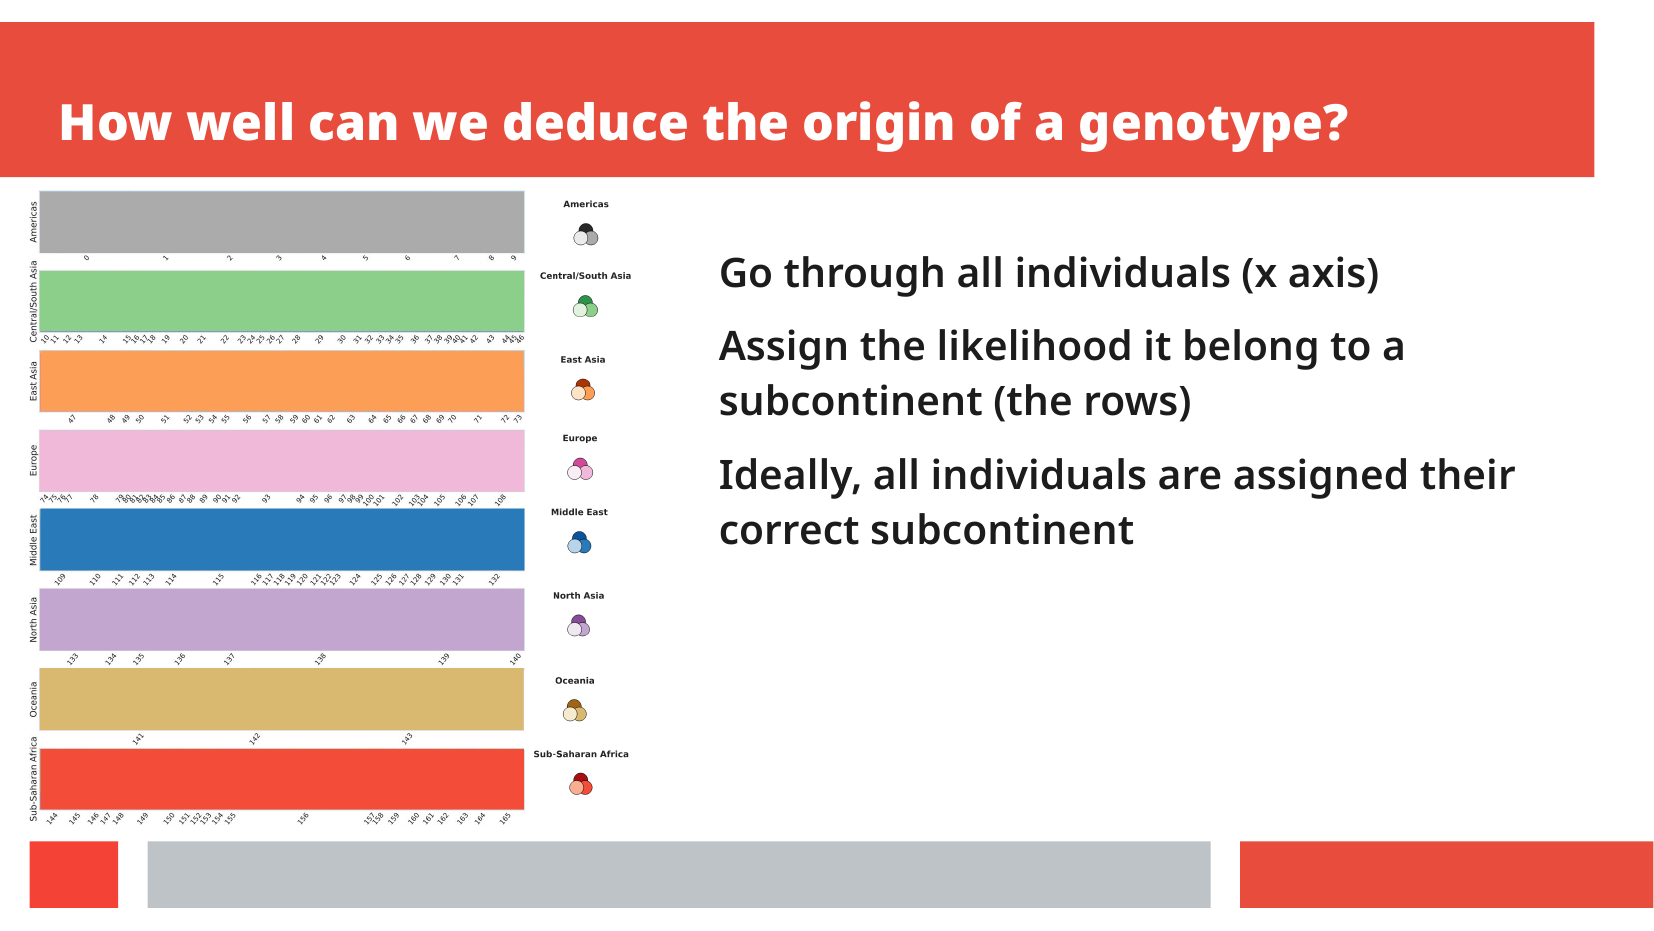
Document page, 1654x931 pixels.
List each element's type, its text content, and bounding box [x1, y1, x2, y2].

list Go through all individuals (x axis) Assign the likelihood it belong to a subcontinent (the rows) Ideally, all individuals are assigned their correct subcontinent [718, 243, 1589, 820]
picture [29, 190, 631, 826]
title How well can we deduce the origin of a genotype? [59, 44, 1595, 156]
